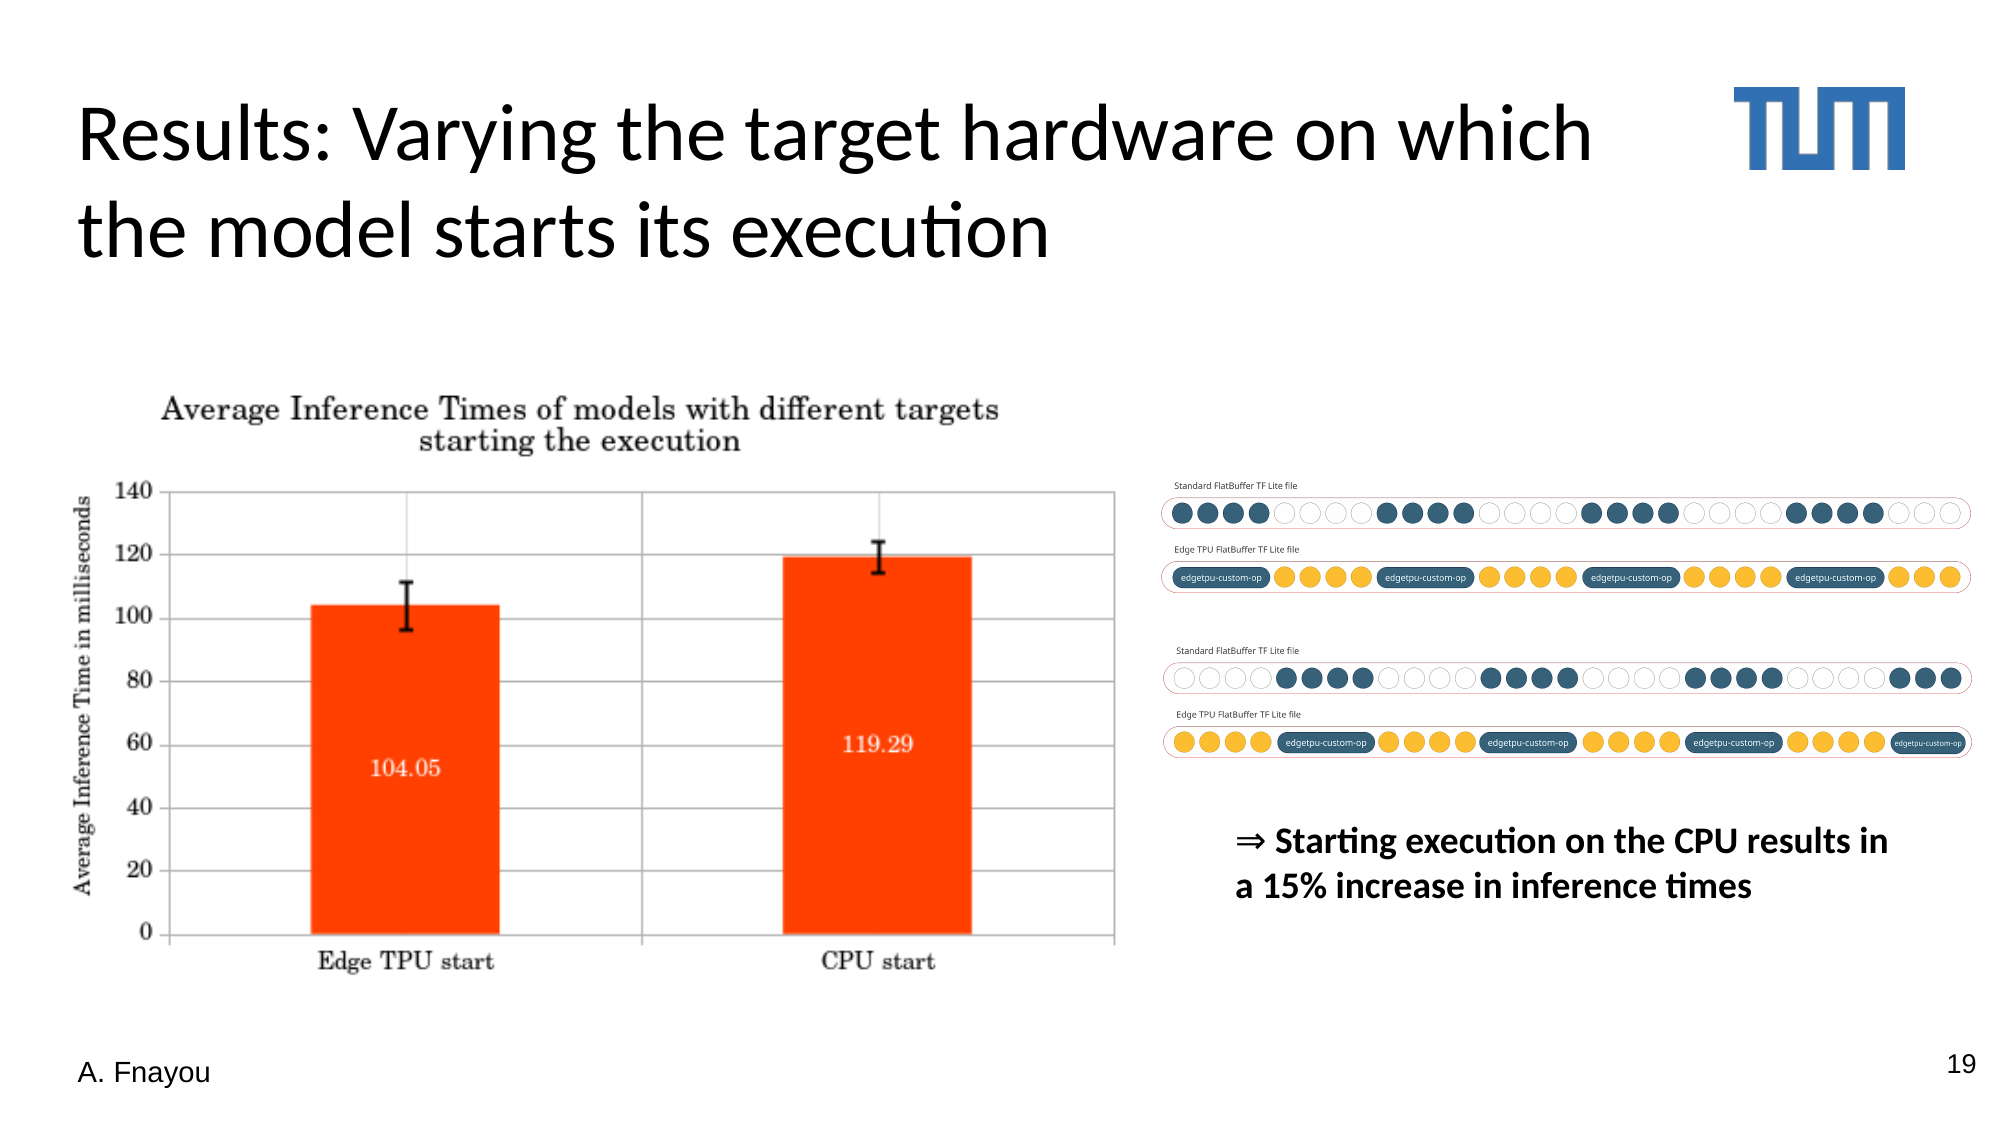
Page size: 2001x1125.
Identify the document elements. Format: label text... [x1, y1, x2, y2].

picture [24, 363, 1136, 988]
slide_number <number> [1871, 1038, 1992, 1125]
picture [1734, 87, 1905, 170]
text_box A. Fnayou [62, 1038, 233, 1104]
text_box ⇒ Starting execution on the CPU results in a 15% increase in inference times [1220, 801, 1905, 922]
text_box Results: Varying the target hardware on which the model starts its execution [62, 64, 1698, 485]
picture [1158, 474, 1974, 596]
picture [1160, 639, 1975, 761]
